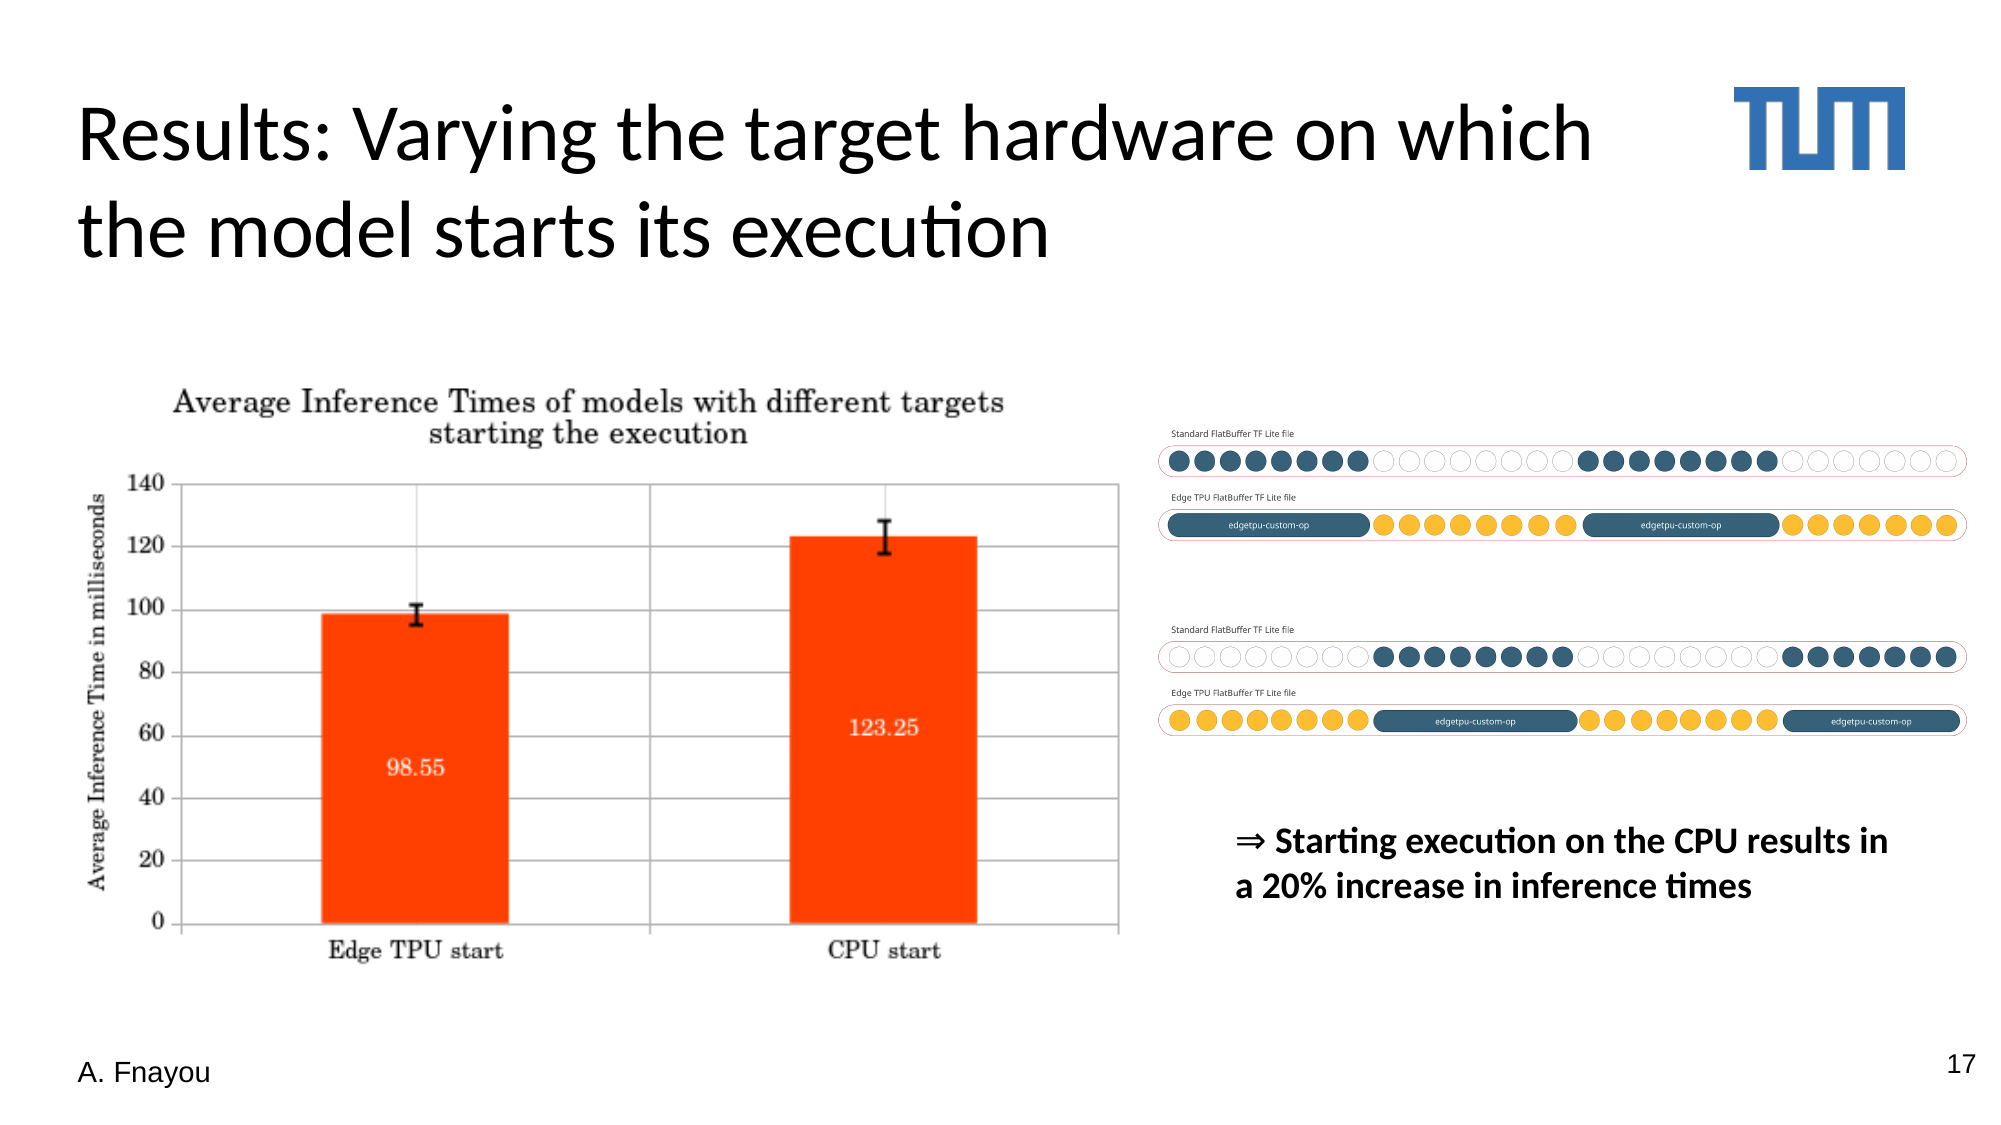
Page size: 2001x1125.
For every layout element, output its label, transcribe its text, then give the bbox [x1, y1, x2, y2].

picture [1155, 422, 1970, 544]
picture [1155, 618, 1970, 739]
text_box A. Fnayou [62, 1038, 233, 1104]
text_box Results: Varying the target hardware on which the model starts its execution [62, 64, 1698, 485]
text_box ⇒ Starting execution on the CPU results in a 20% increase in inference times [1220, 801, 1905, 922]
picture [37, 356, 1140, 977]
picture [1734, 87, 1905, 170]
slide_number <number> [1871, 1038, 1992, 1125]
